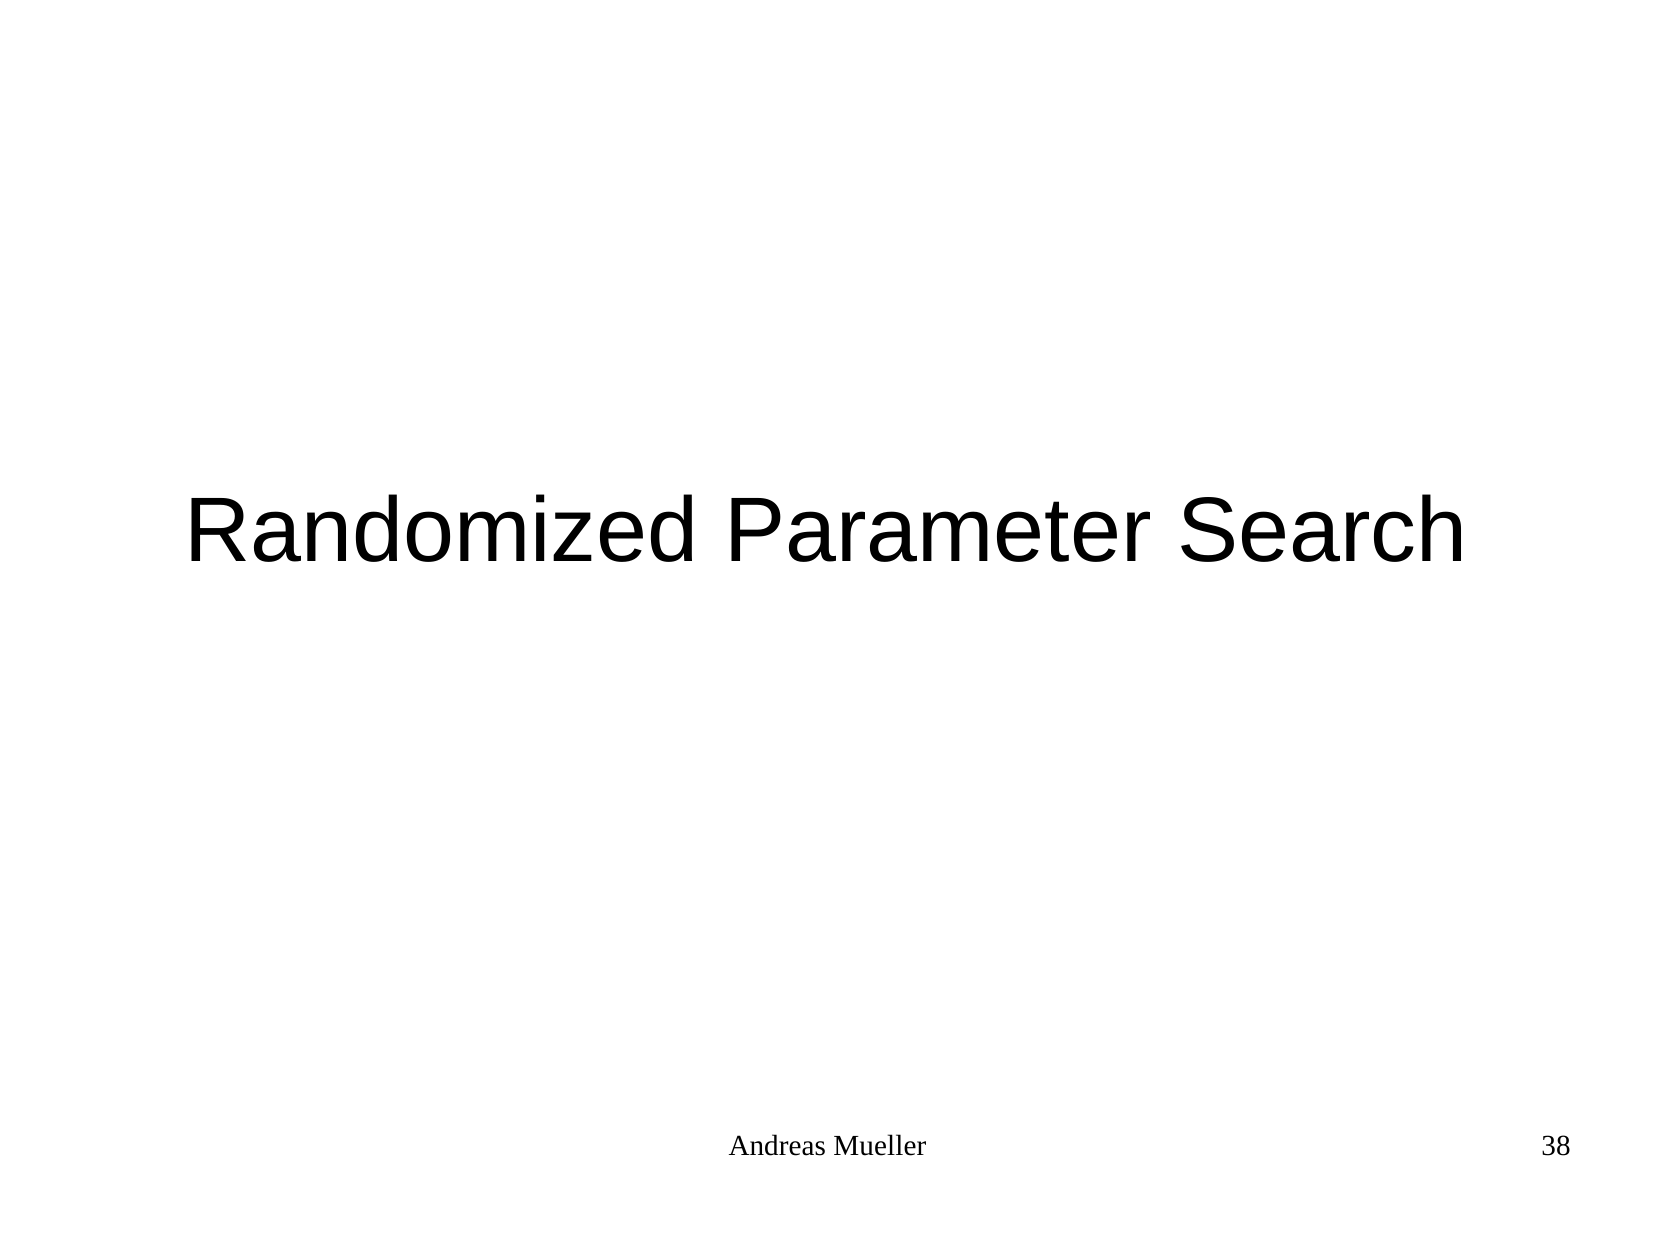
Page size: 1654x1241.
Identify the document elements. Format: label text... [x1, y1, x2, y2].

subtitle Randomized Parameter Search [82, 49, 1571, 1010]
